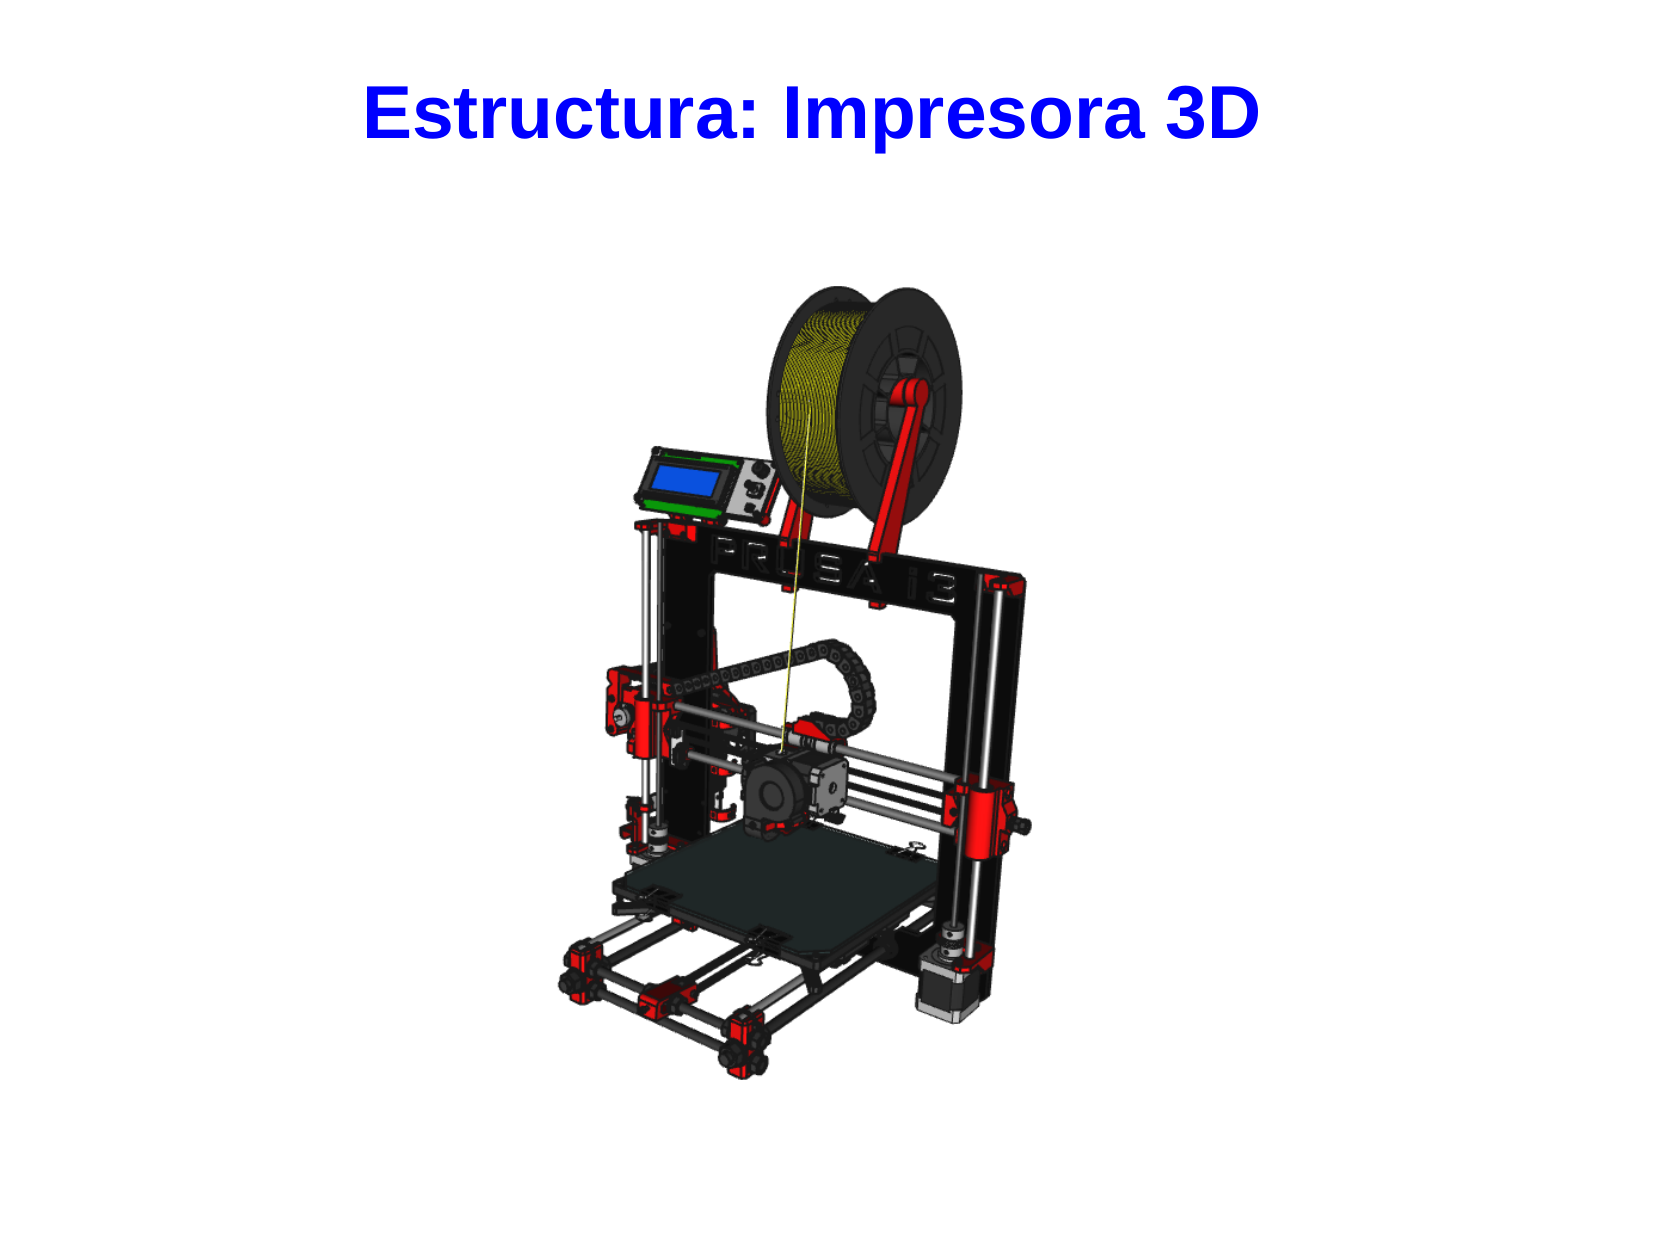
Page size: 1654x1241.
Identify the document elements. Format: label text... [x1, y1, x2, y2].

picture [300, 174, 1396, 1186]
text_box Estructura: Impresora 3D [64, 60, 1561, 166]
